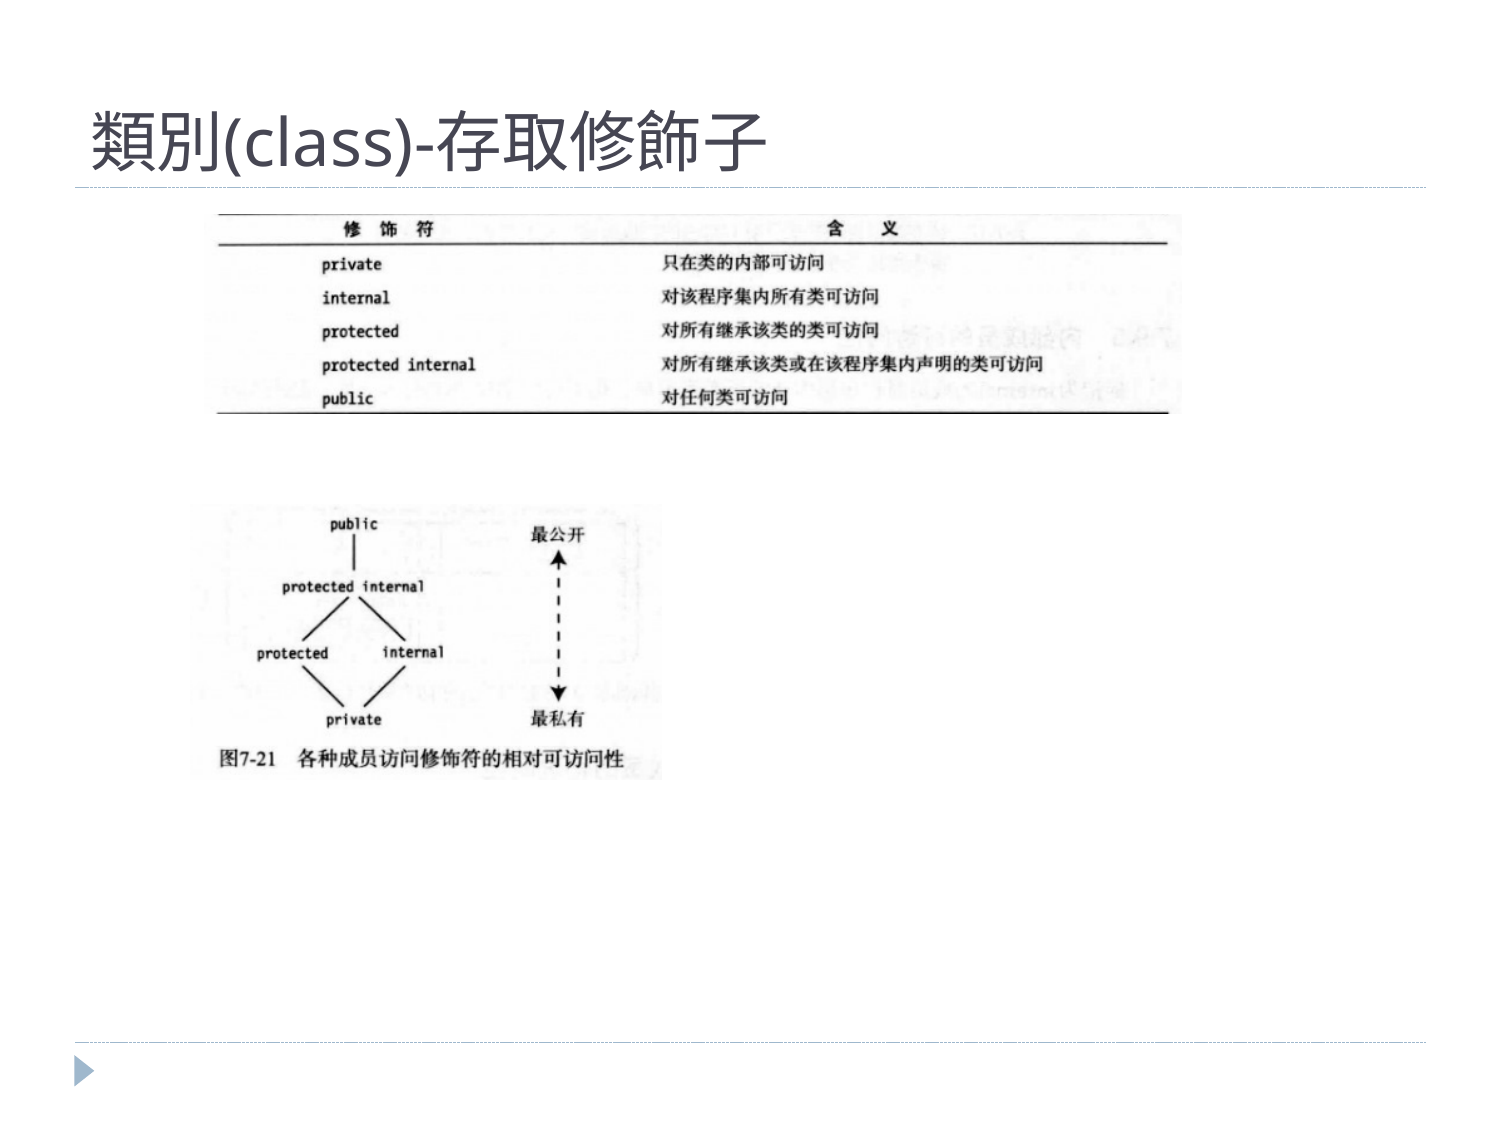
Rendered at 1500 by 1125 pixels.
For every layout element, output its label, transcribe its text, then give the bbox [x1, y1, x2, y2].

picture [190, 504, 662, 780]
title 類別(class)-存取修飾子 [75, 25, 1426, 188]
picture [204, 214, 1182, 414]
